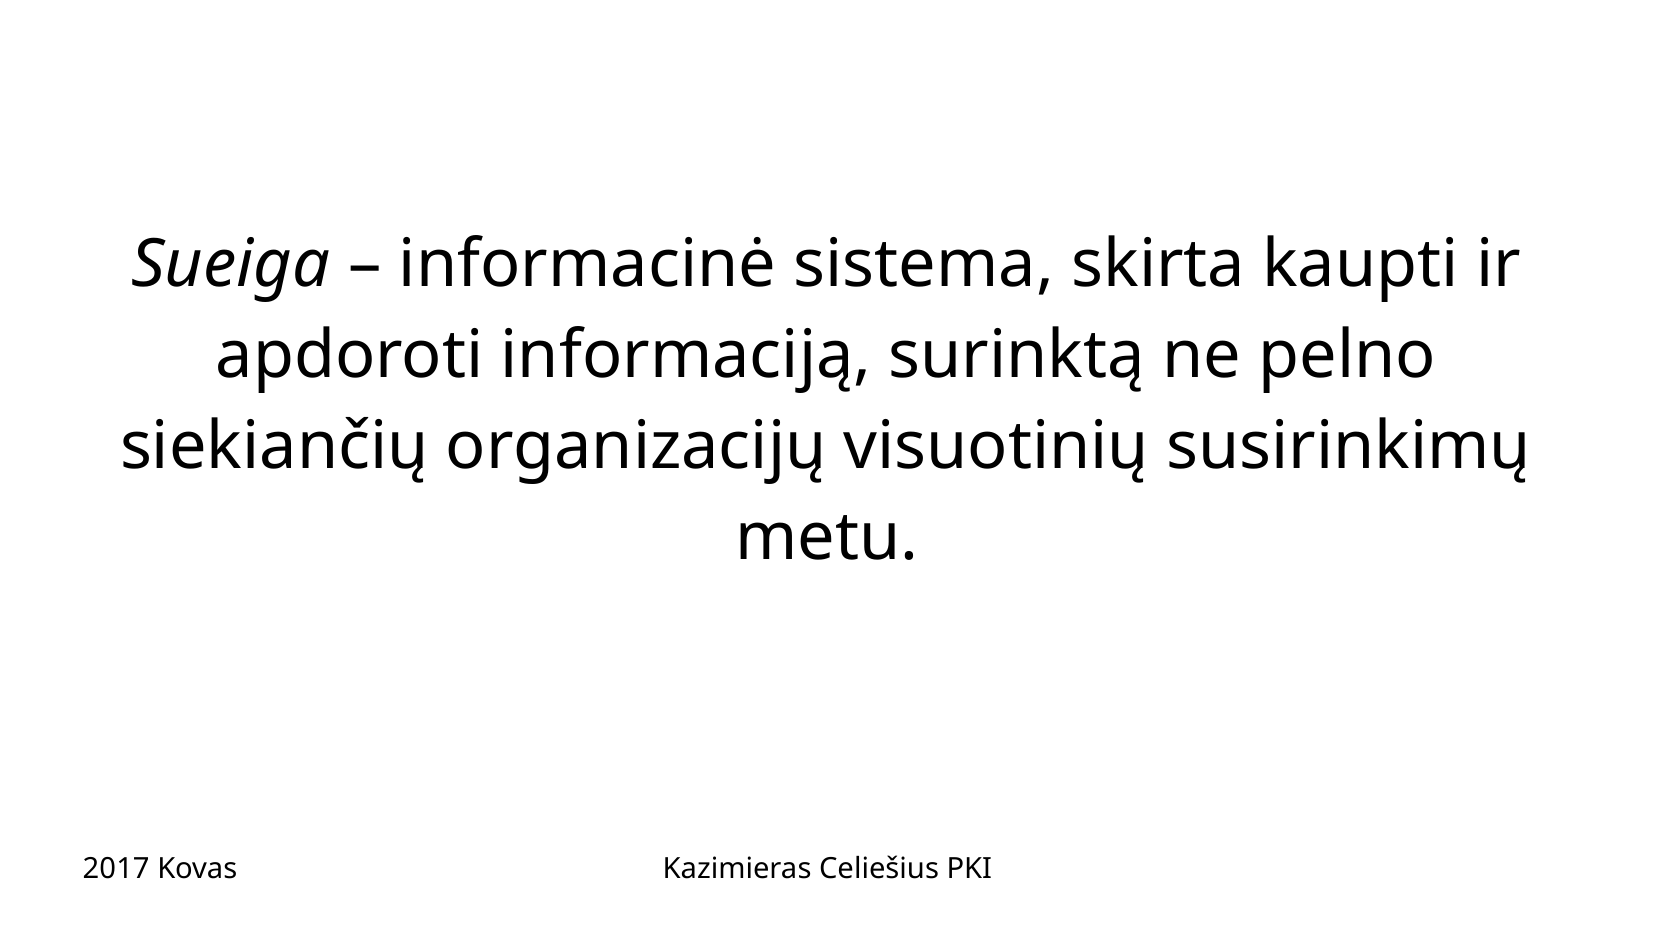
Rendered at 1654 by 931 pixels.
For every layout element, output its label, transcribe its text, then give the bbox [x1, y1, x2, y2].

subtitle Sueiga – informacinė sistema, skirta kaupti ir apdoroti informaciją, surinktą ne pelno siekiančių organizacijų visuotinių susirinkimų metu. [82, 37, 1571, 758]
